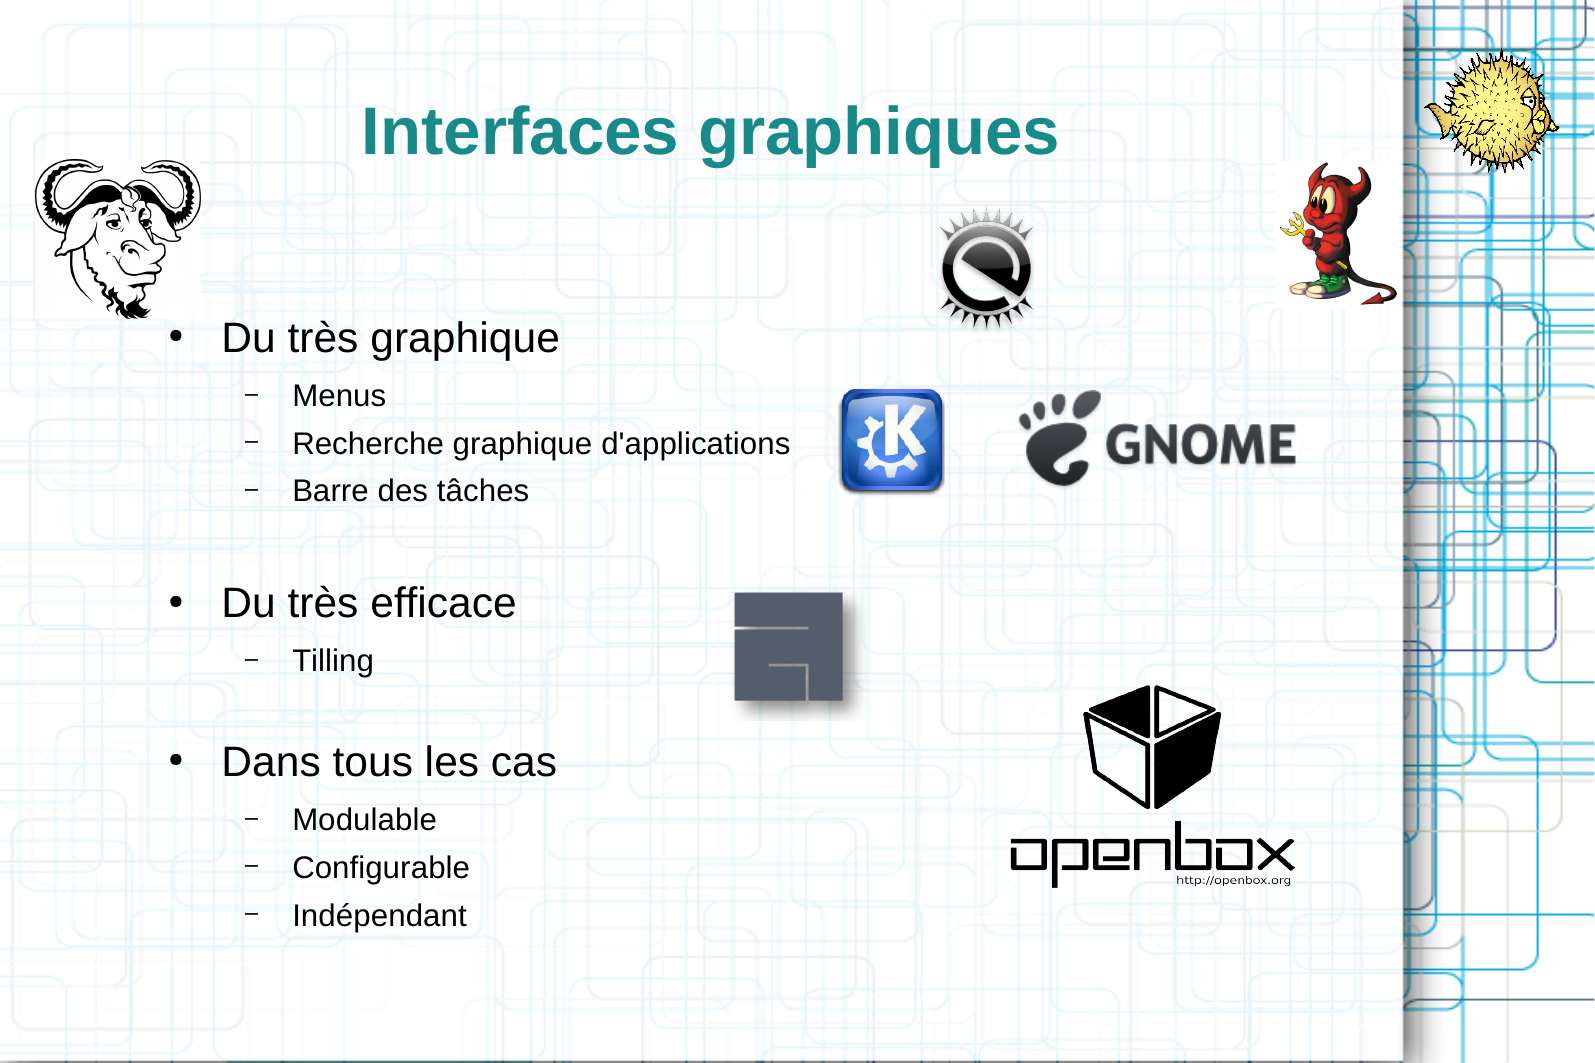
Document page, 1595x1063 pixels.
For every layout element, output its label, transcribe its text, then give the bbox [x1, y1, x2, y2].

picture [0, 0, 1595, 1063]
list Dans tous les cas Modulable Configurable Indépendant [79, 737, 591, 933]
title Interfaces graphiques [56, 42, 1367, 220]
list Du très efficace Tilling [79, 578, 591, 737]
list Du très graphique Menus Recherche graphique d'applications Barre des tâches [79, 248, 1367, 951]
